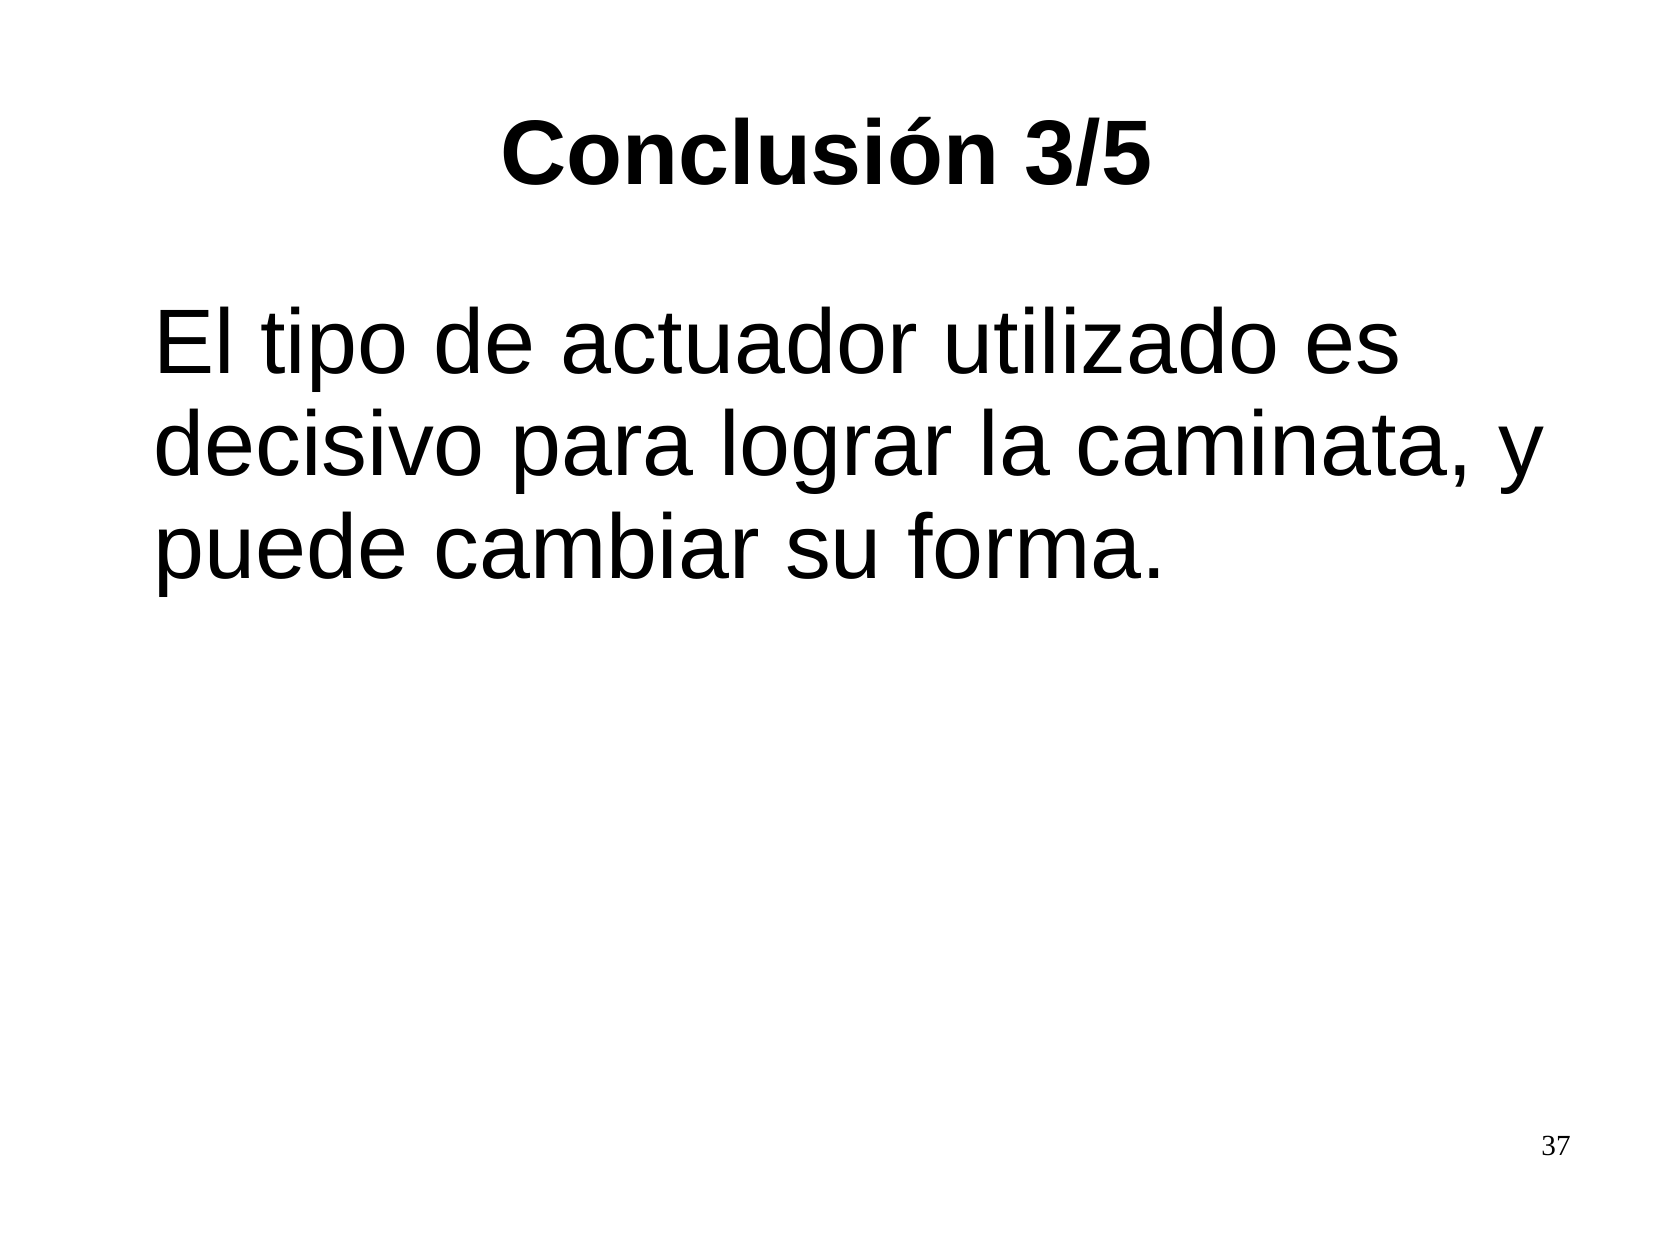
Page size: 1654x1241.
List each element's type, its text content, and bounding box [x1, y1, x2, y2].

list El tipo de actuador utilizado es decisivo para lograr la caminata, y puede cambiar su forma. [82, 290, 1571, 1010]
title Conclusión 3/5 [82, 49, 1571, 257]
